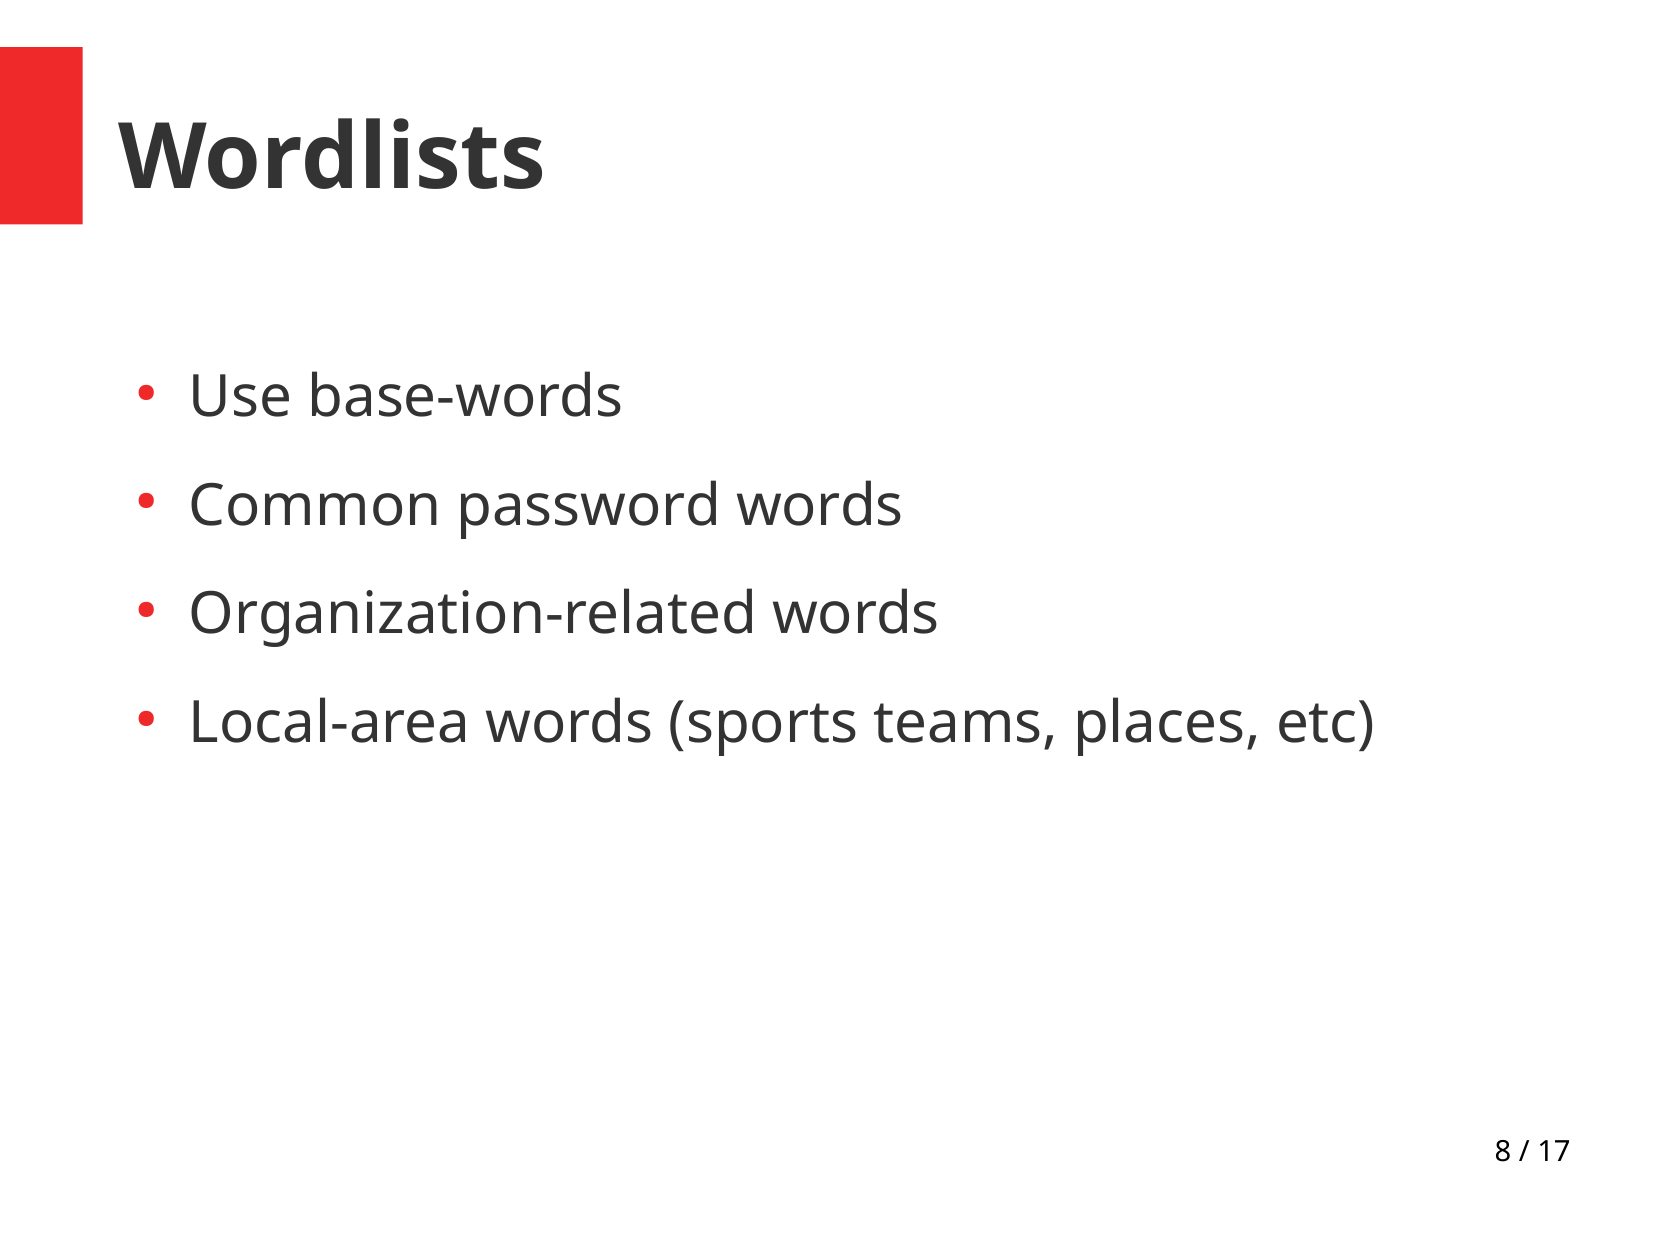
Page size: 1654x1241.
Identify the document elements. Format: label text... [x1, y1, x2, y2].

title Wordlists [118, 49, 1571, 257]
list Use base-words Common password words Organization-related words Local-area words (sports teams, places, etc) [118, 354, 1536, 1074]
